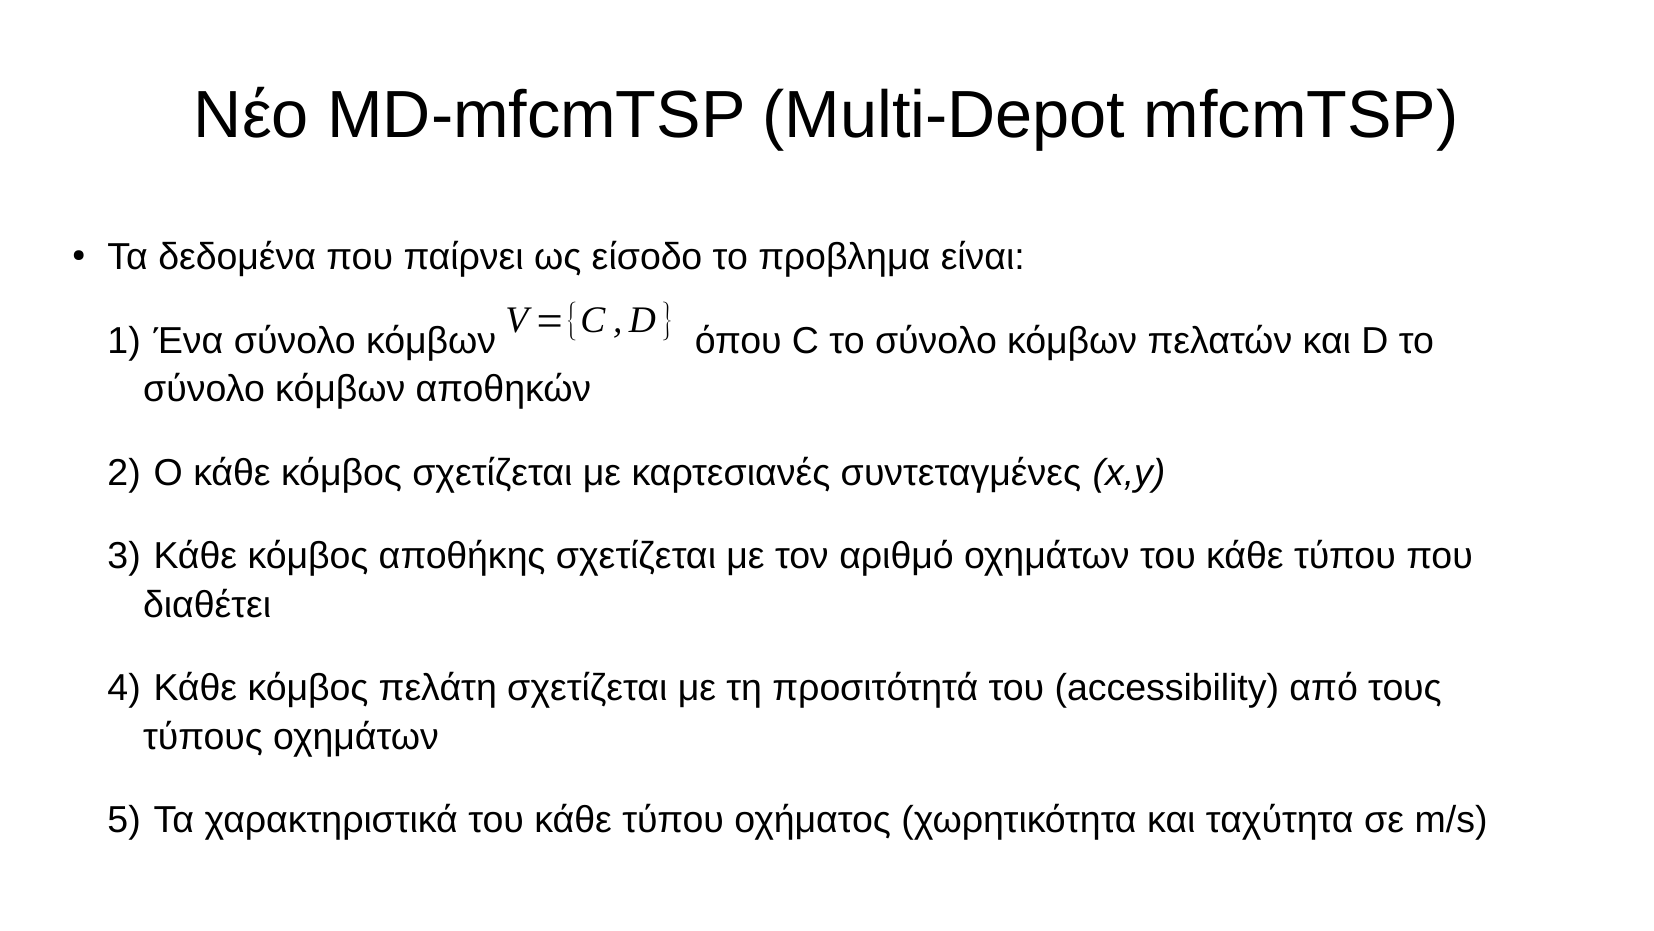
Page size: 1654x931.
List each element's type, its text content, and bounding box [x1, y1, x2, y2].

chart [505, 300, 676, 344]
title Νέο MD-mfcmTSP (Multi-Depot mfcmTSP) [82, 37, 1571, 193]
subtitle Τα δεδομένα που παίρνει ως είσοδο το προβλημα είναι: Ένα σύνολο κόμβων όπου C το σύνολο κόμβων πελατών και D το σύνολο κόμβων αποθηκών Ο κάθε κόμβος σχετίζεται με καρτεσιανές συντεταγμένες (x,y) Κάθε κόμβος αποθήκης σχετίζεται με τον αριθμό οχημάτων του κάθε τύπου που διαθέτει Κάθε κόμβος πελάτη σχετίζεται με τη προσιτότητά του (accessibility) από τους τύπους οχημάτων Τα χαρακτηριστικά του κάθε τύπου οχήματος (χωρητικότητα και ταχύτητα σε m/s) [72, 150, 1561, 931]
